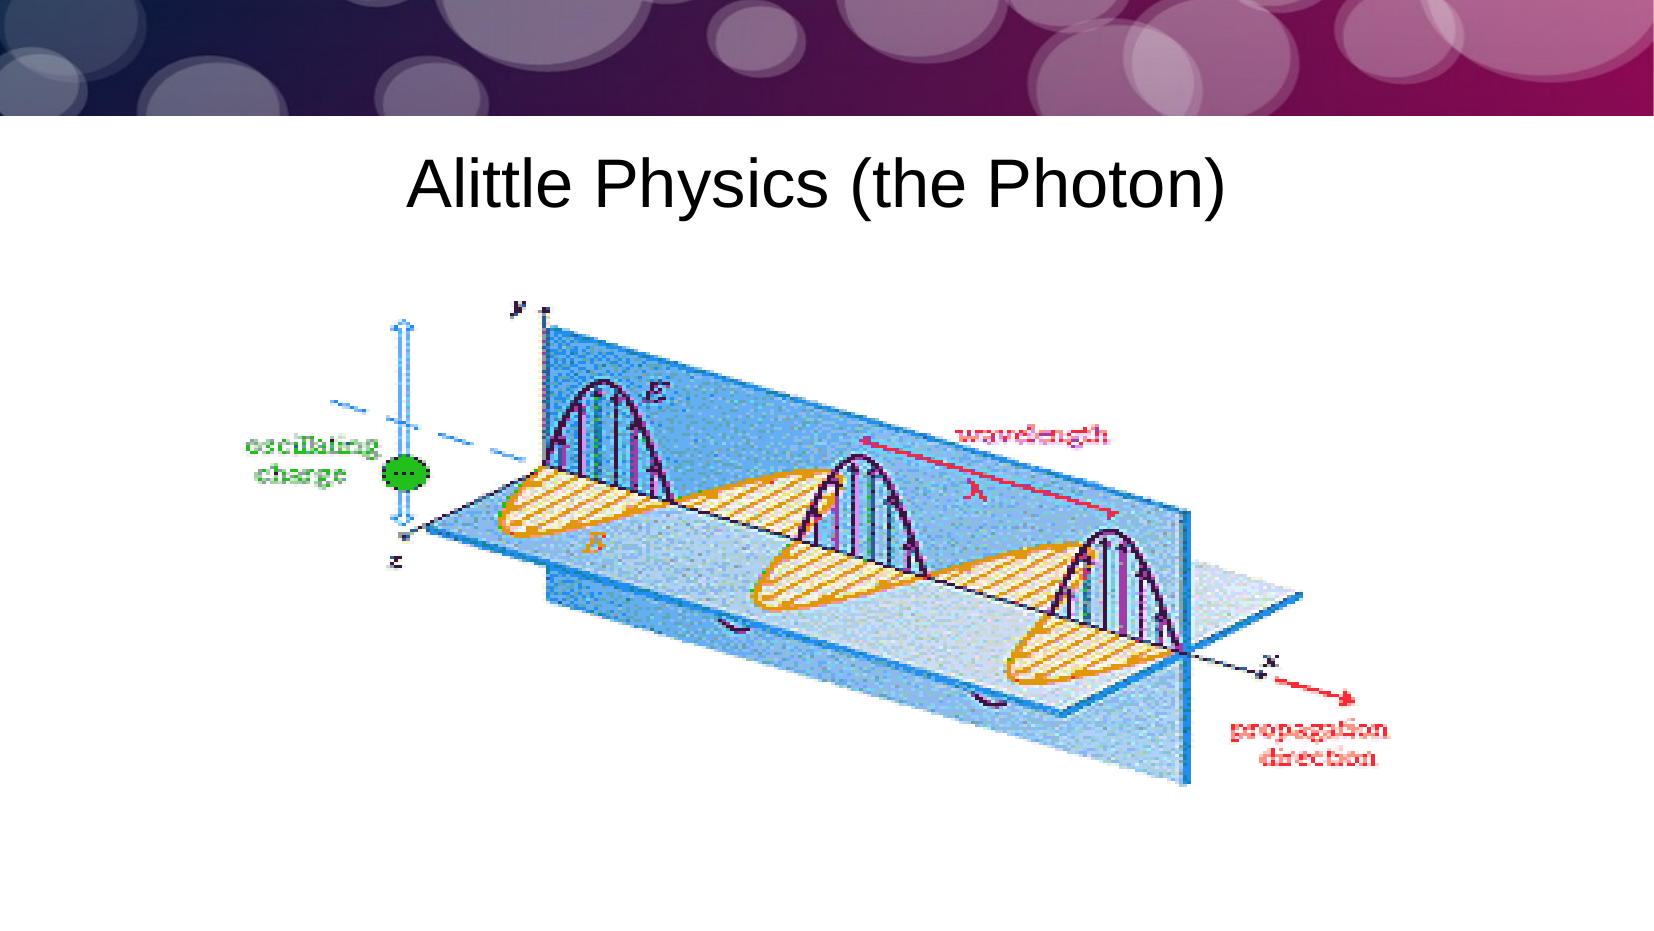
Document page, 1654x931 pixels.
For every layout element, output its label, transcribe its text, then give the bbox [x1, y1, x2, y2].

title Alittle Physics (the Photon) [82, 119, 1571, 249]
picture [226, 274, 1428, 815]
picture [0, 0, 1654, 116]
